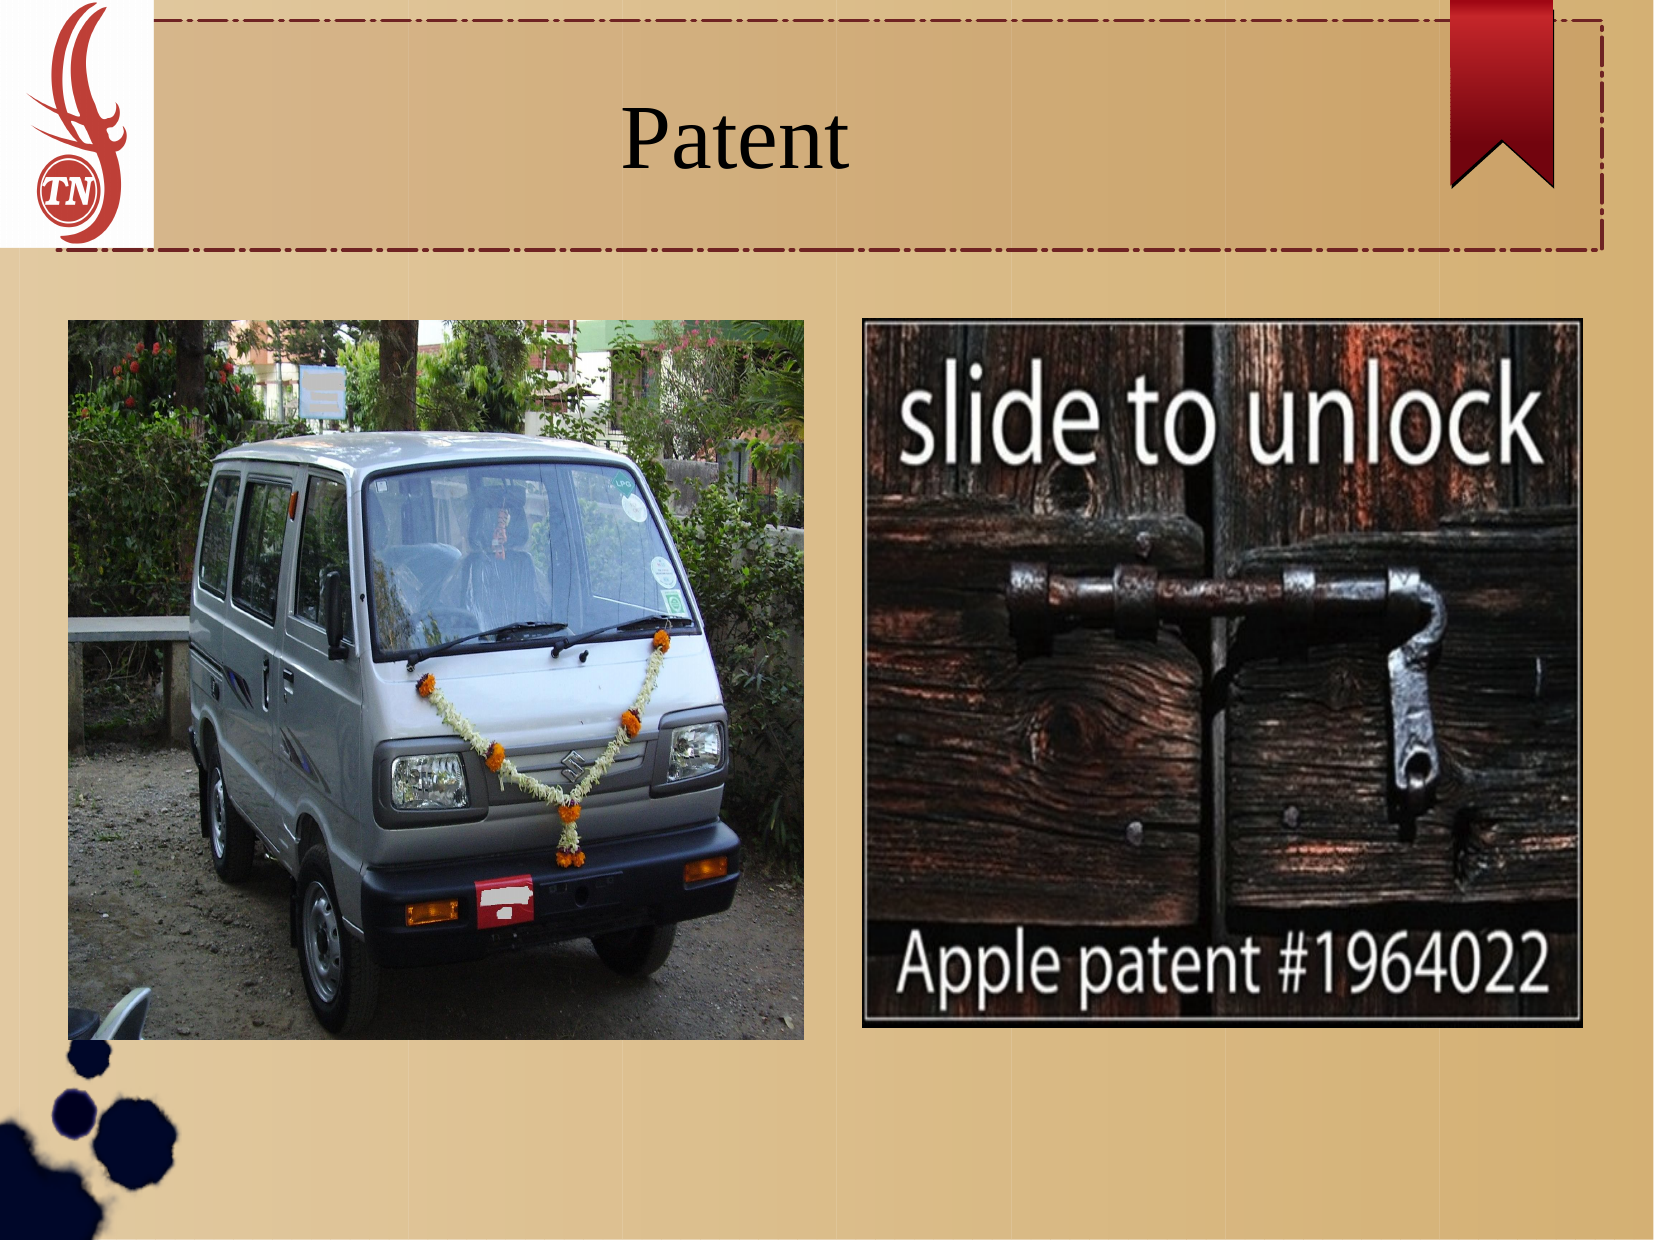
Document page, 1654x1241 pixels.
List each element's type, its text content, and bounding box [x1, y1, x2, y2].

title Patent [154, 47, 1412, 229]
picture [862, 318, 1583, 1028]
picture [0, 0, 154, 249]
picture [68, 320, 804, 1040]
